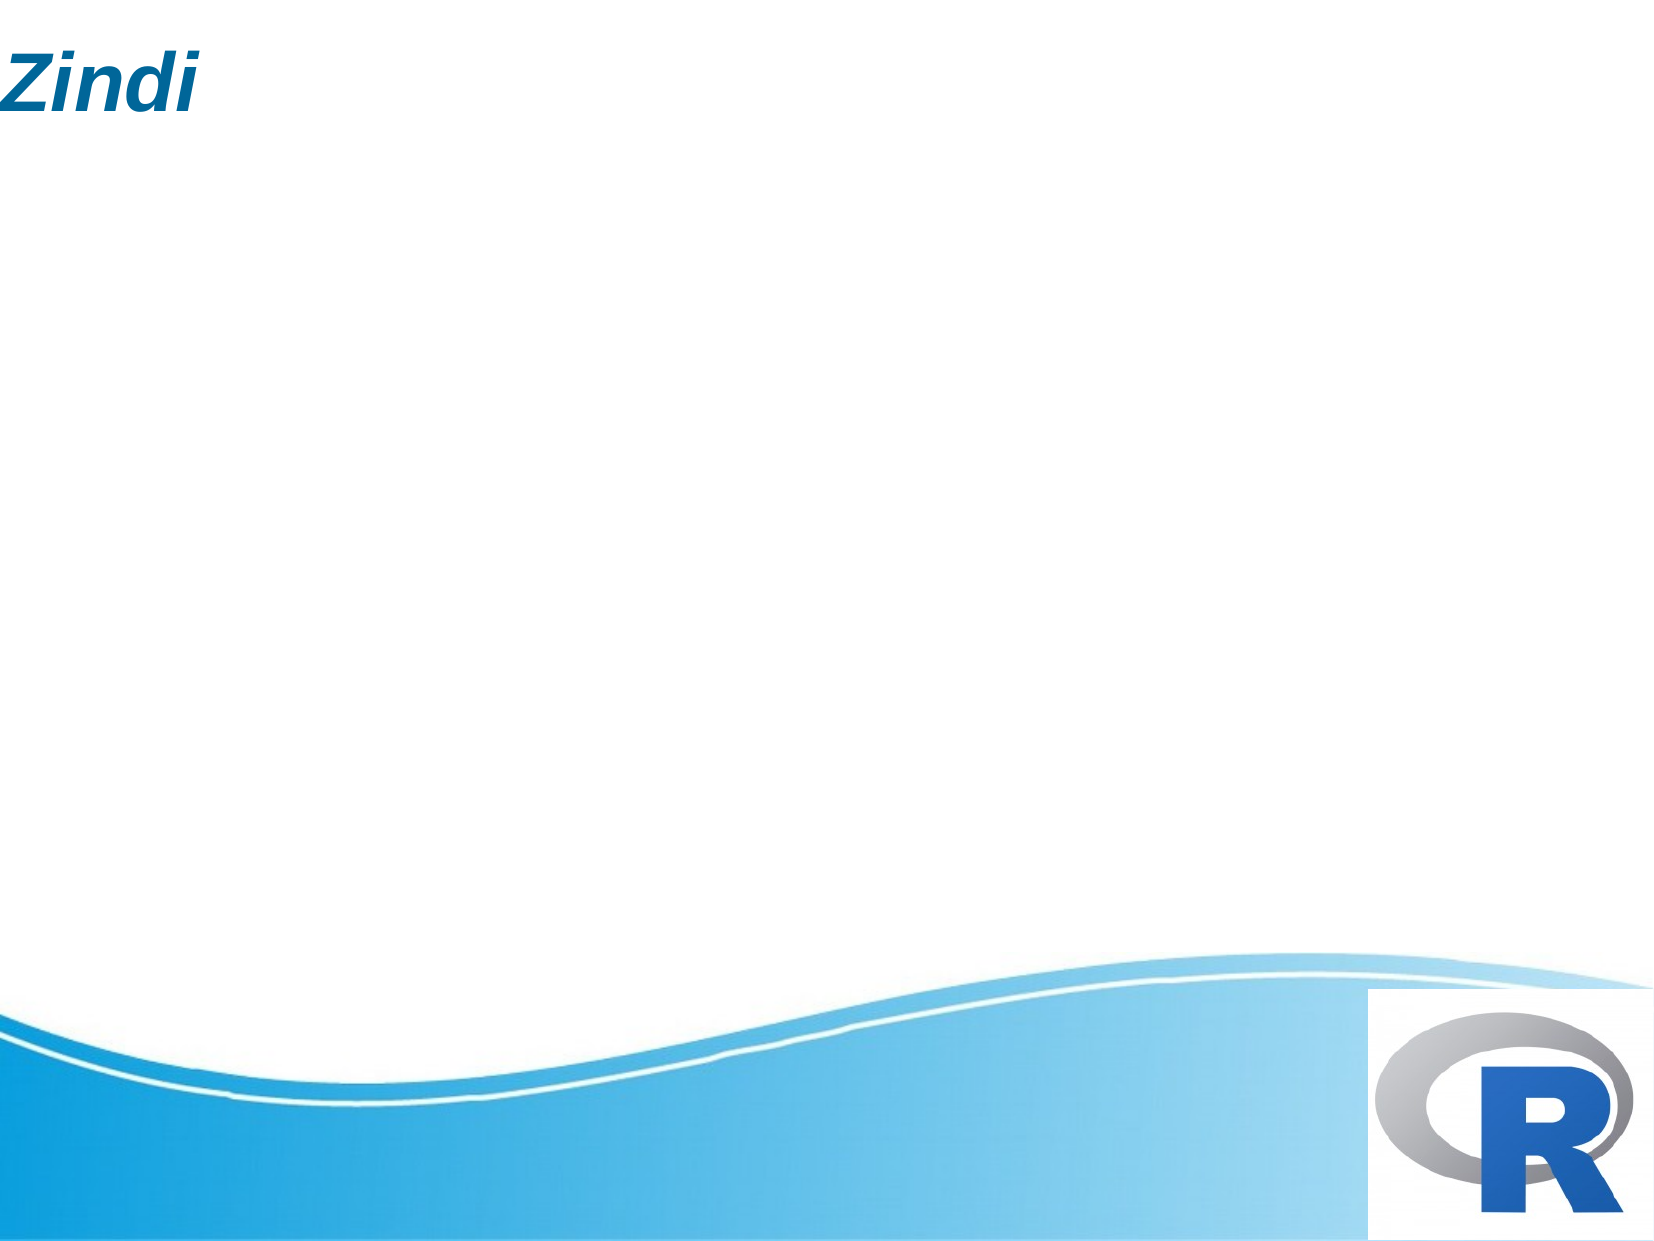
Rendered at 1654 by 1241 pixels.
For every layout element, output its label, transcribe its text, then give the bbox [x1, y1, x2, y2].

picture [0, 952, 1654, 1241]
title Zindi [0, 15, 1291, 150]
